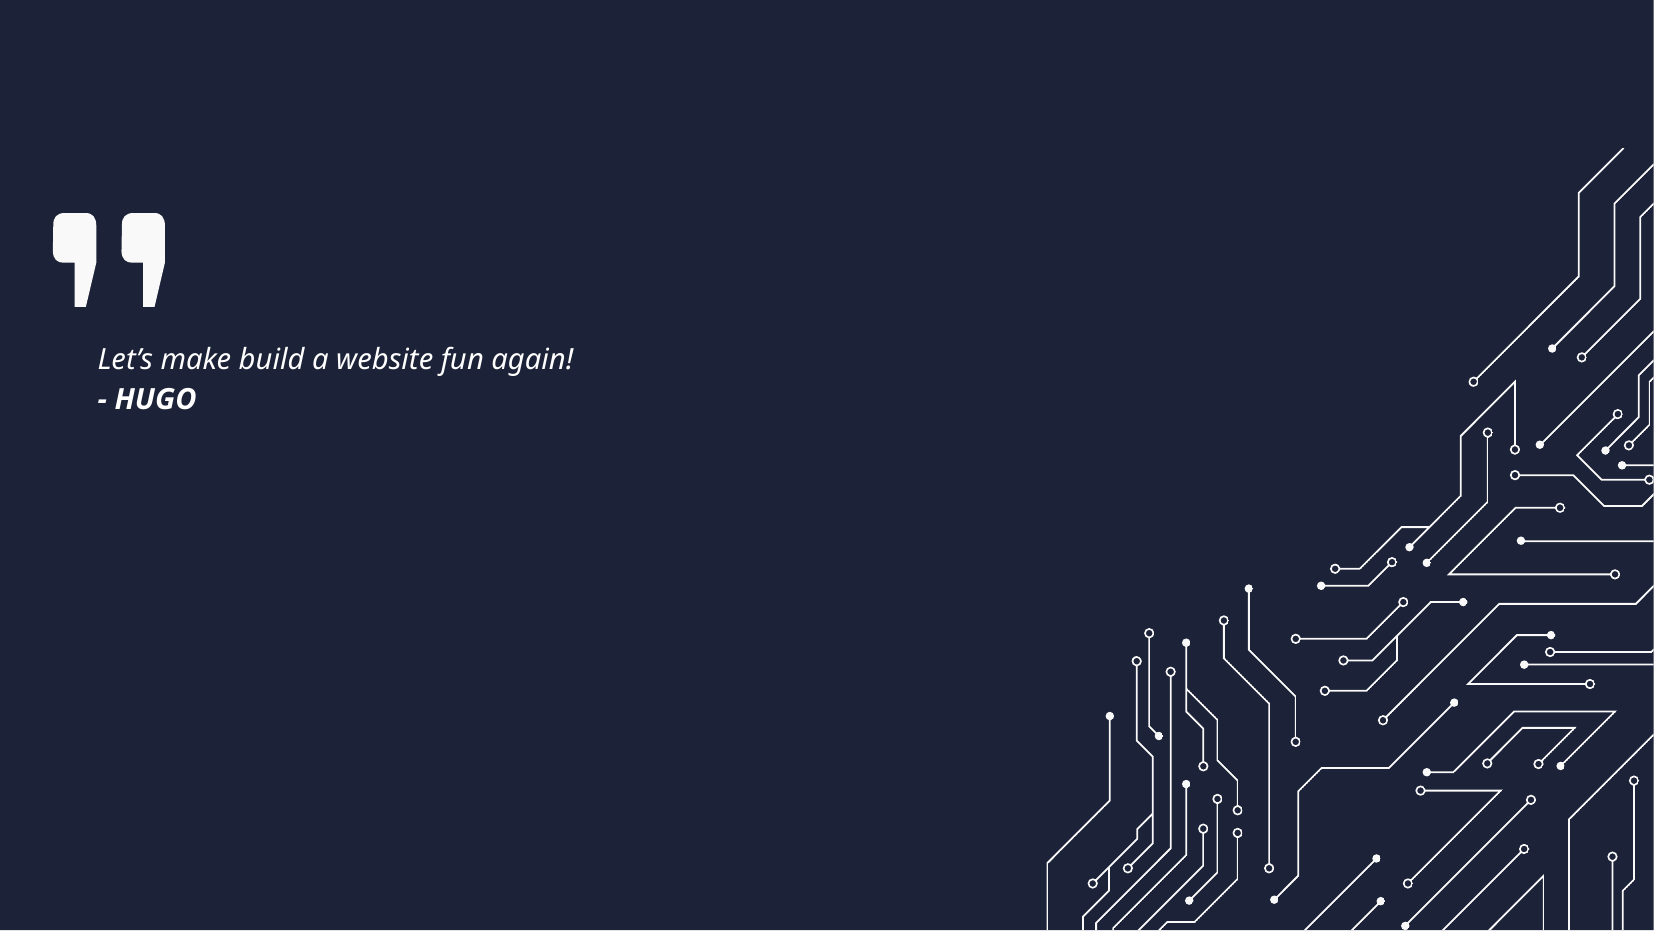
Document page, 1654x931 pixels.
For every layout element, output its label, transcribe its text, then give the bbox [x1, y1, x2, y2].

text_box Let’s make build a website fun again! - HUGO [82, 330, 1312, 591]
picture [52, 212, 166, 308]
